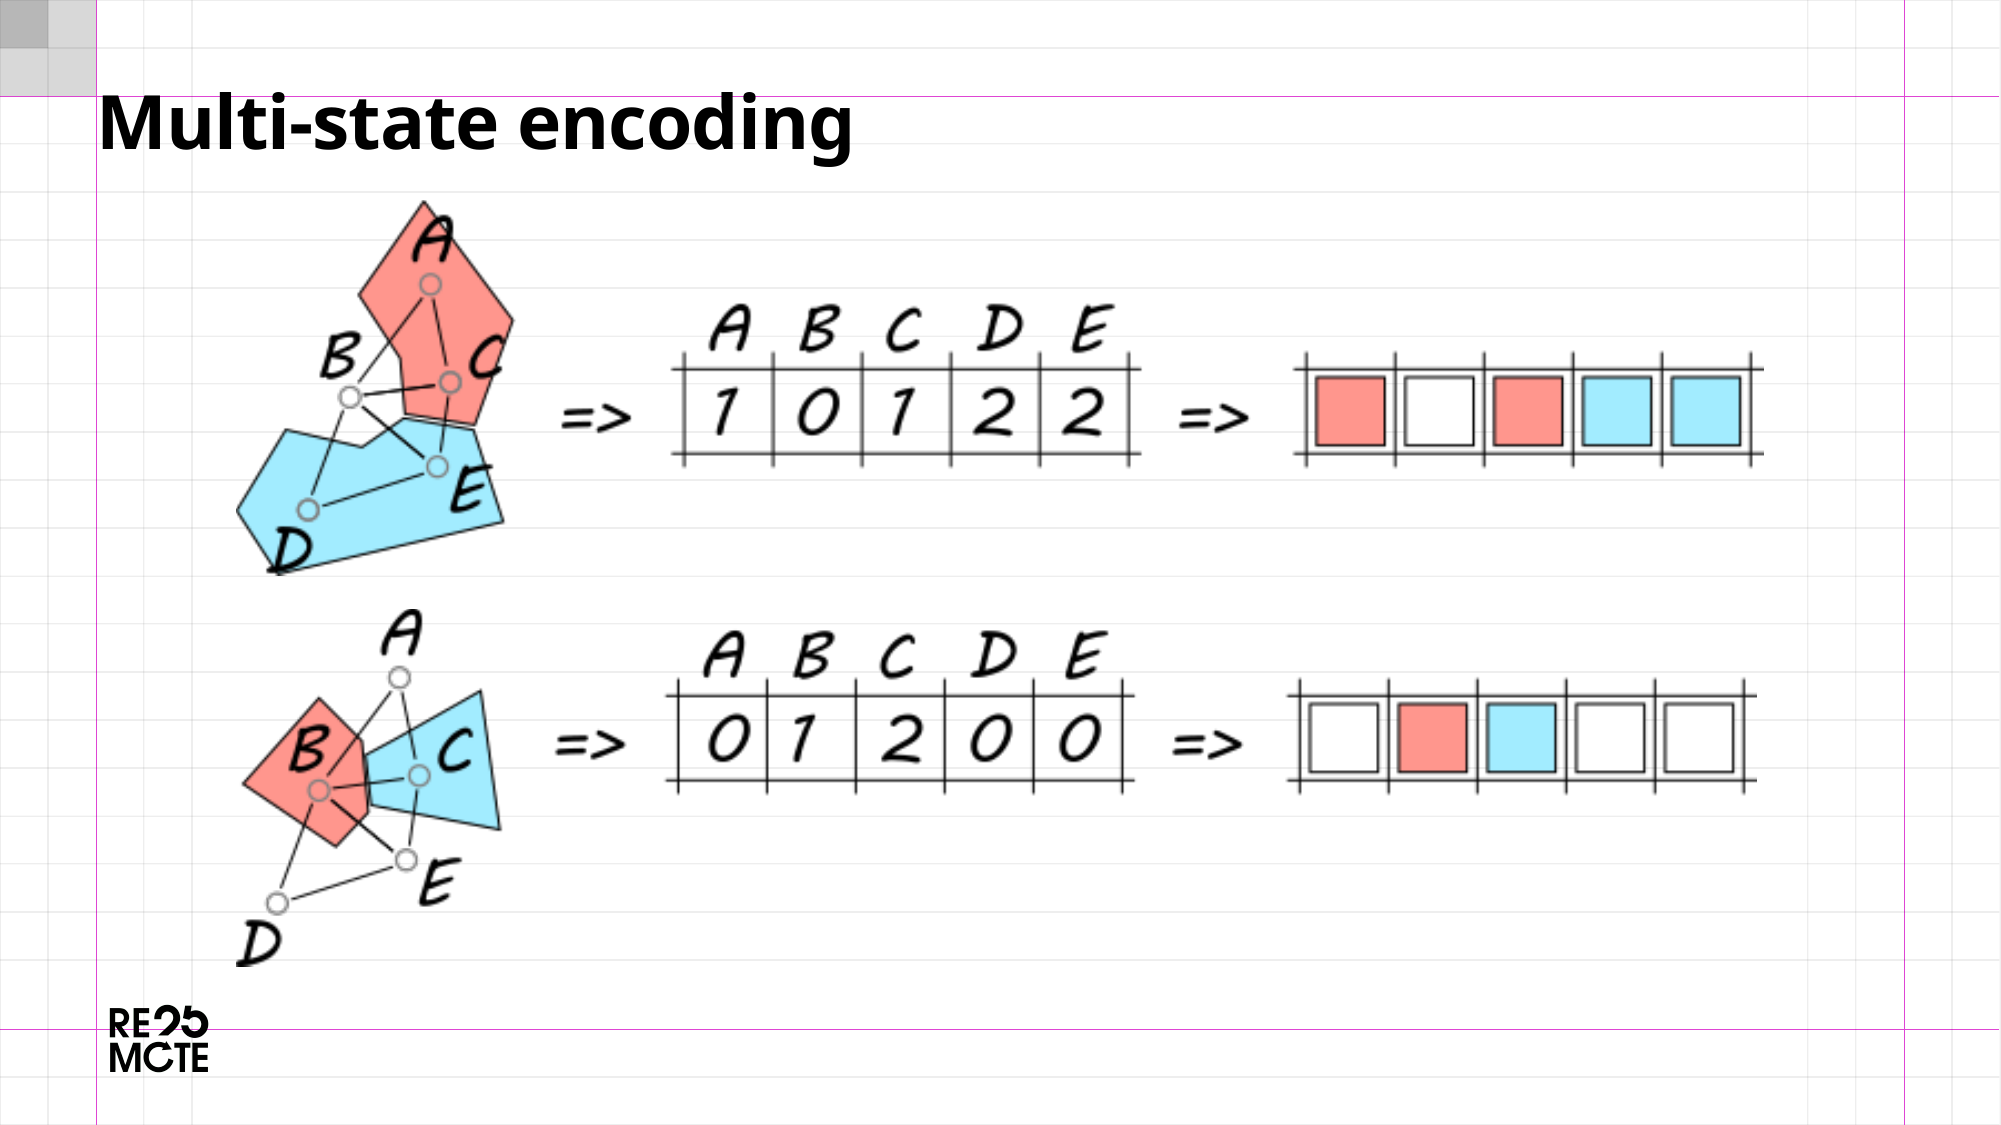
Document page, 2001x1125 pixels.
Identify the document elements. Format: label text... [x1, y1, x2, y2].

title Multi-state encoding [96, 75, 1904, 166]
picture [236, 609, 1757, 967]
picture [236, 200, 1764, 576]
